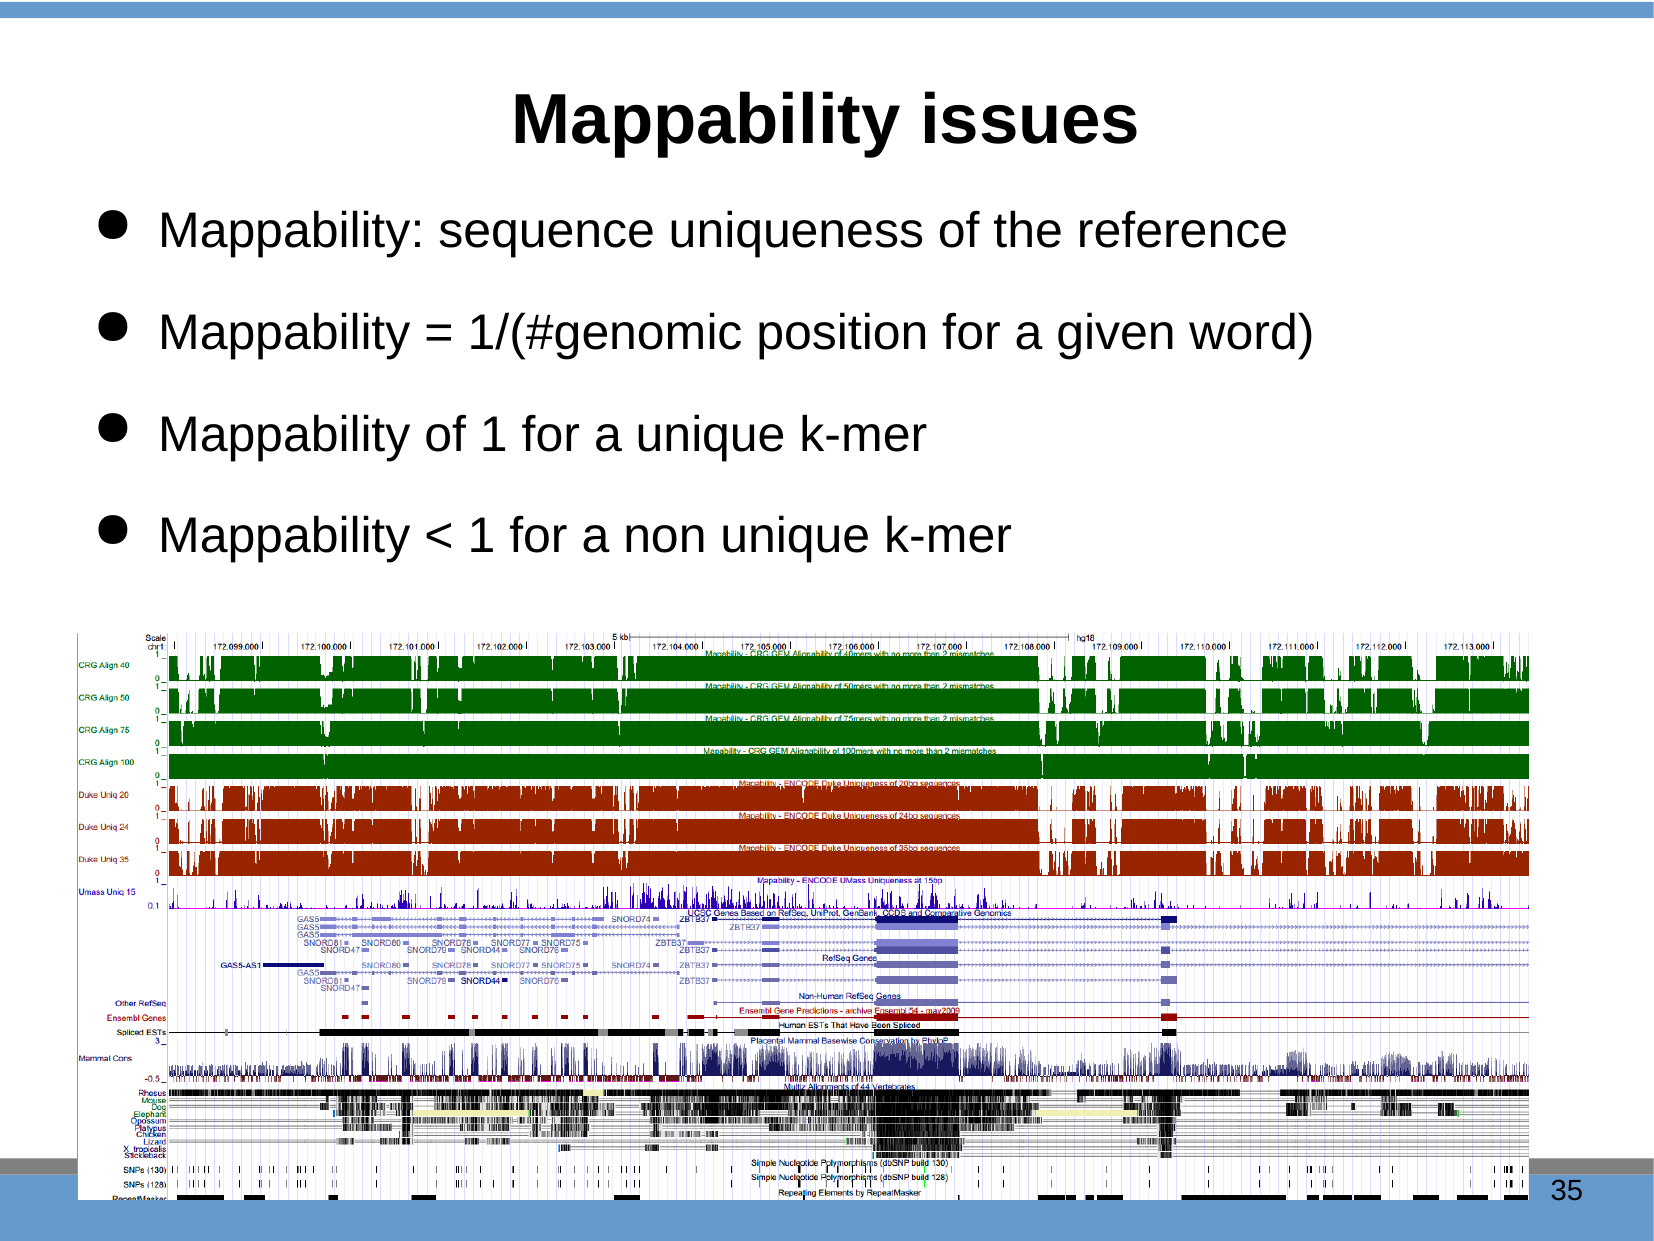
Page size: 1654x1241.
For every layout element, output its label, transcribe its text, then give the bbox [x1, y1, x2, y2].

text_box Mappability: sequence uniqueness of the reference Mappability = 1/(#genomic position for a given word) Mappability of 1 for a unique k-mer Mappability < 1 for a non unique k-mer [87, 197, 1576, 918]
title Mappability issues [14, 36, 1639, 194]
text_box <number> [1532, 1141, 1632, 1237]
picture [77, 633, 1529, 1200]
